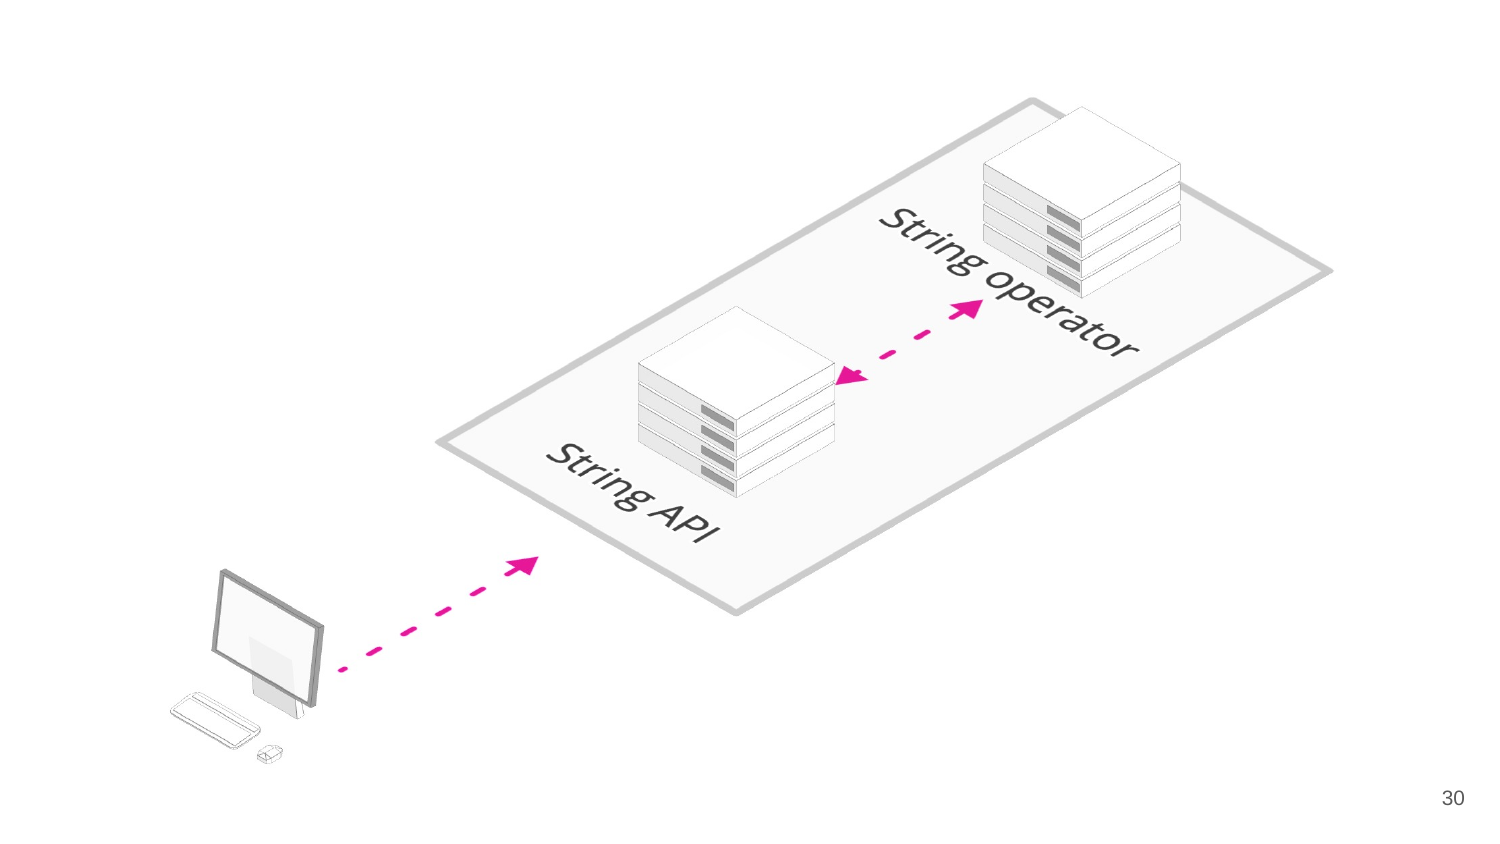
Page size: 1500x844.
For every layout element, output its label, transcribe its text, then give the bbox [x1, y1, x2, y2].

slide_number <number> [1389, 764, 1480, 830]
picture [130, 66, 1370, 795]
